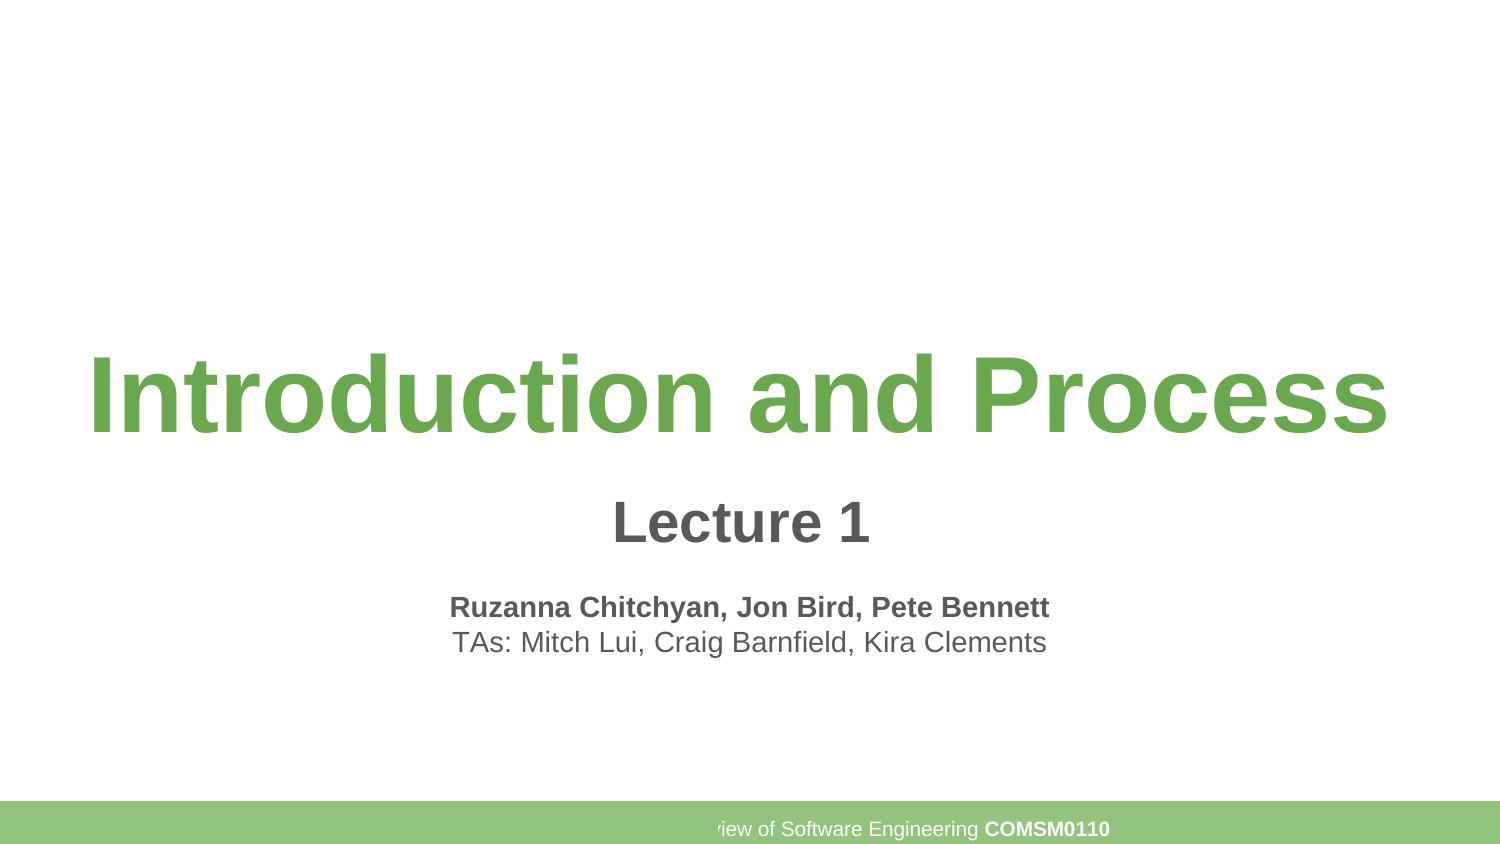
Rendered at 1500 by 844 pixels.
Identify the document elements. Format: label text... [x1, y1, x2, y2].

title Introduction and Process [40, 132, 1439, 470]
subtitle Lecture 1 Ruzanna Chitchyan, Jon Bird, Pete Bennett TAs: Mitch Lui, Craig Barnfield, Kira Clements [51, 468, 1449, 806]
